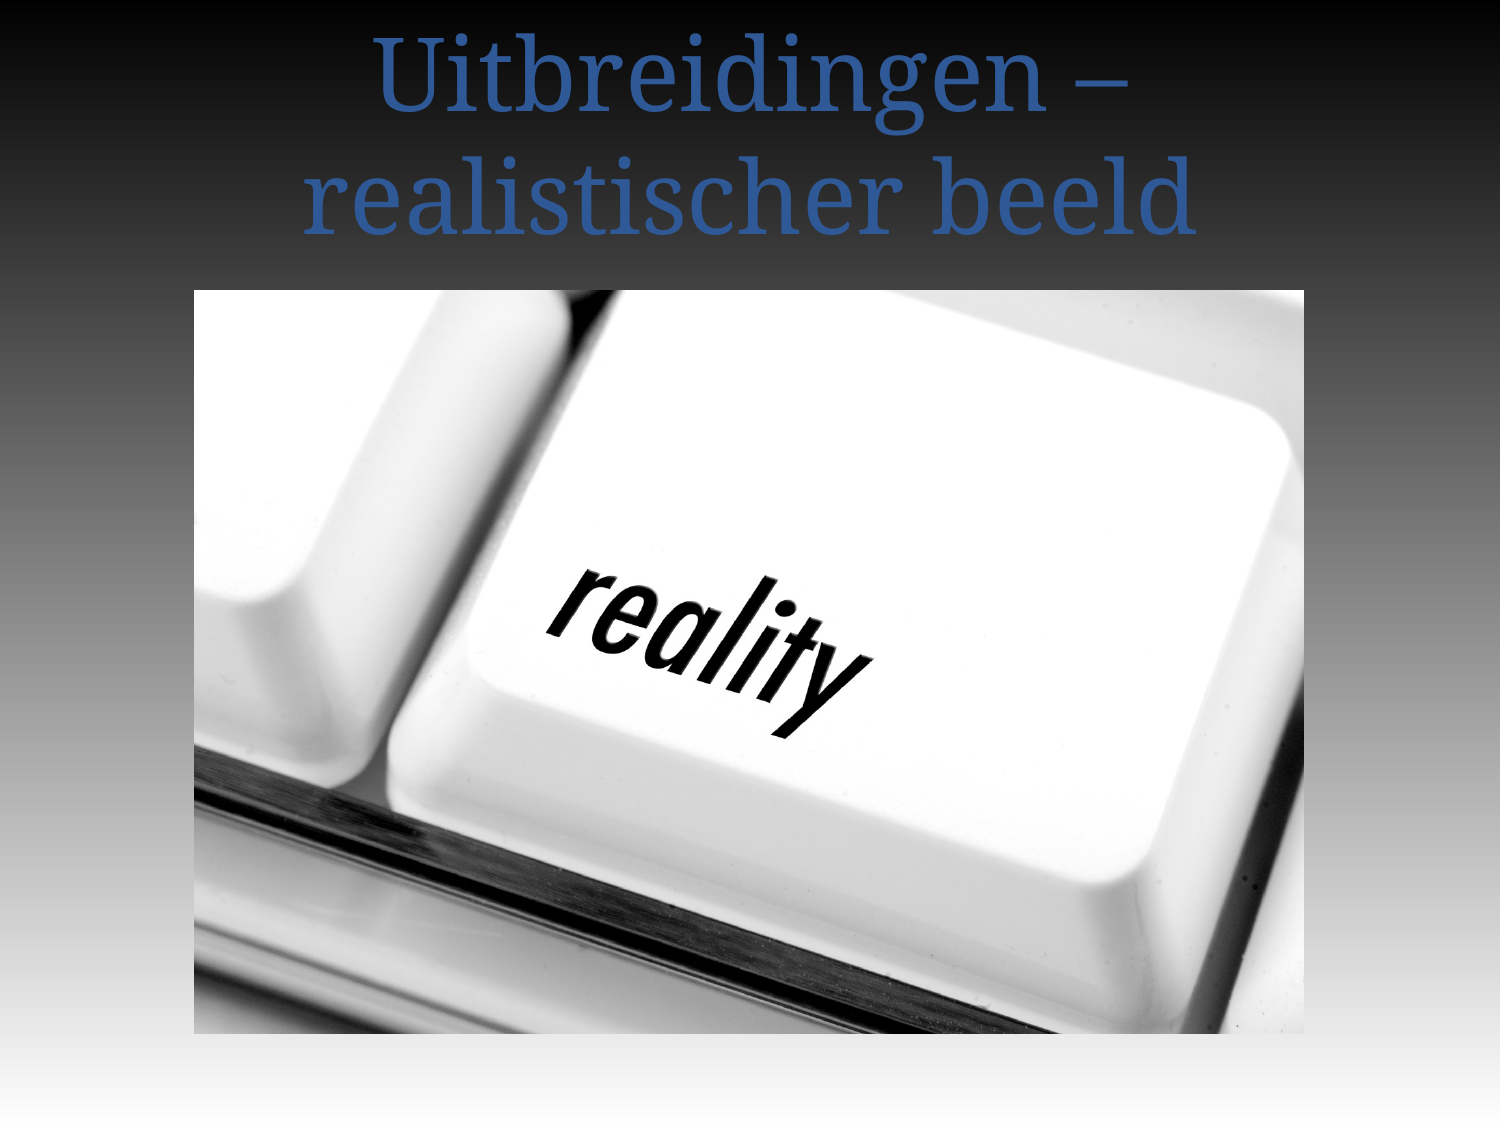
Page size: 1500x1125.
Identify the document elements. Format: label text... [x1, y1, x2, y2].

picture [194, 290, 1304, 1034]
title Uitbreidingen – realistischer beeld [75, 0, 1425, 263]
